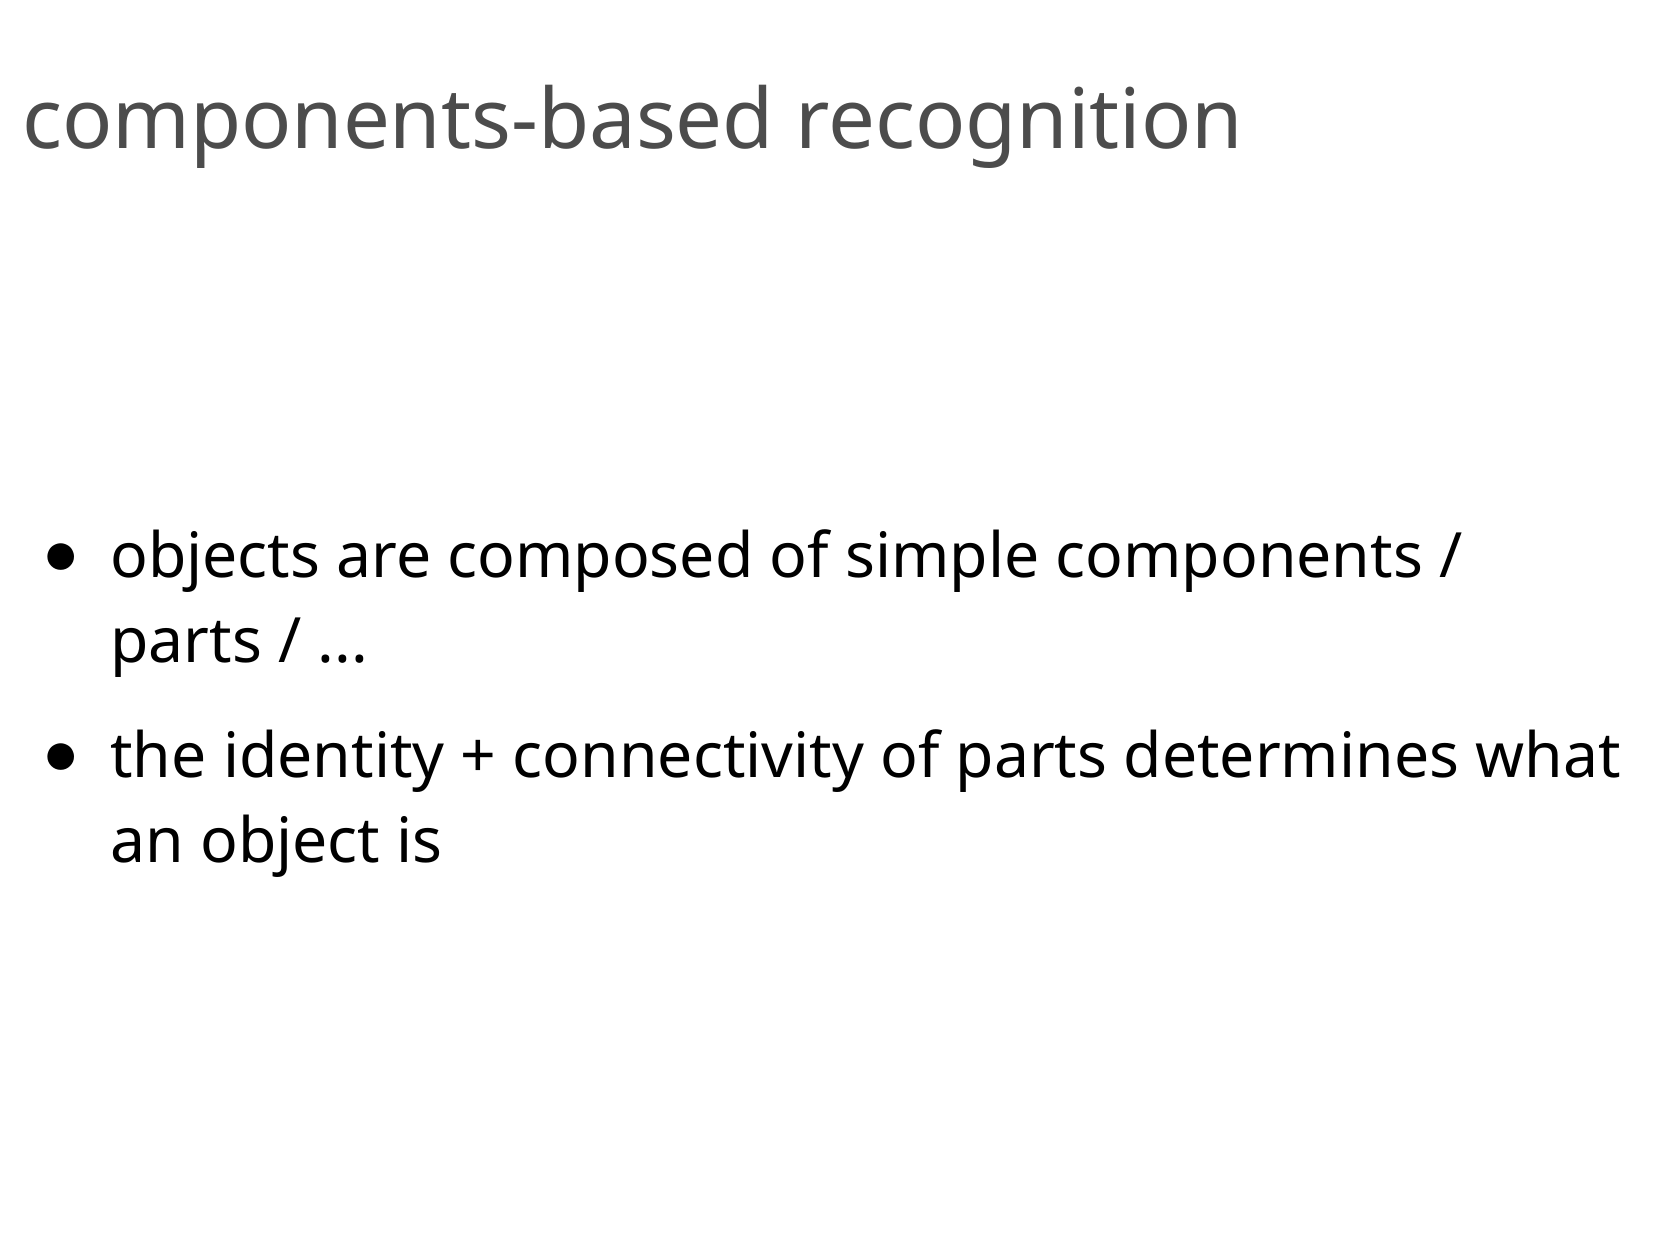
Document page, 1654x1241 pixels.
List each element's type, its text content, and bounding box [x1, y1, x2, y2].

title components-based recognition [22, 19, 1654, 213]
list objects are composed of simple components / parts / ... the identity + connectivity of parts determines what an object is [25, 226, 1654, 1166]
